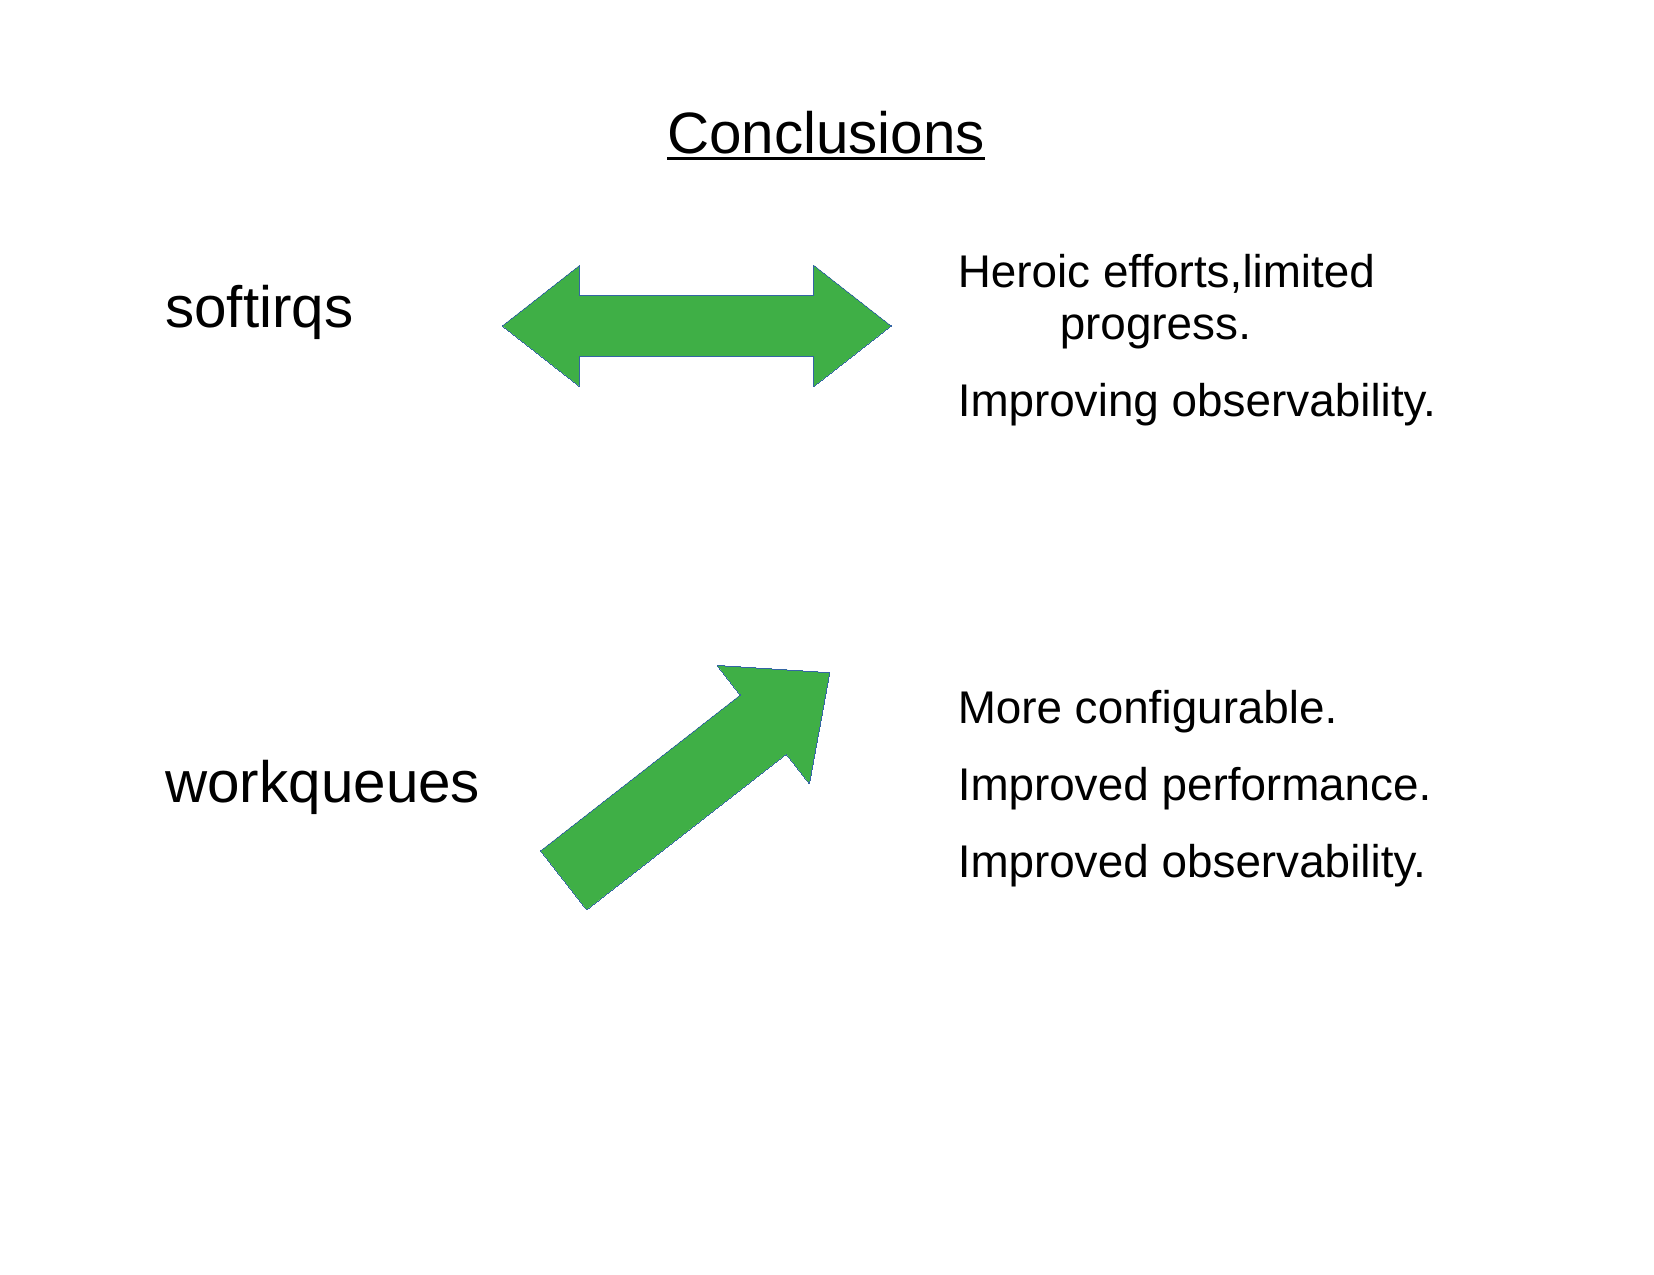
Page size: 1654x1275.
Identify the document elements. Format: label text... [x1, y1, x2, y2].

text_box softirqs [150, 267, 369, 348]
text_box Heroic efforts,limited progress. Improving observability. More configurable. Improved performance. Improved observability. [943, 238, 1504, 972]
text_box workqueues [150, 742, 496, 855]
title Conclusions [82, 50, 1571, 217]
text_box [502, 265, 892, 387]
text_box [540, 665, 830, 910]
